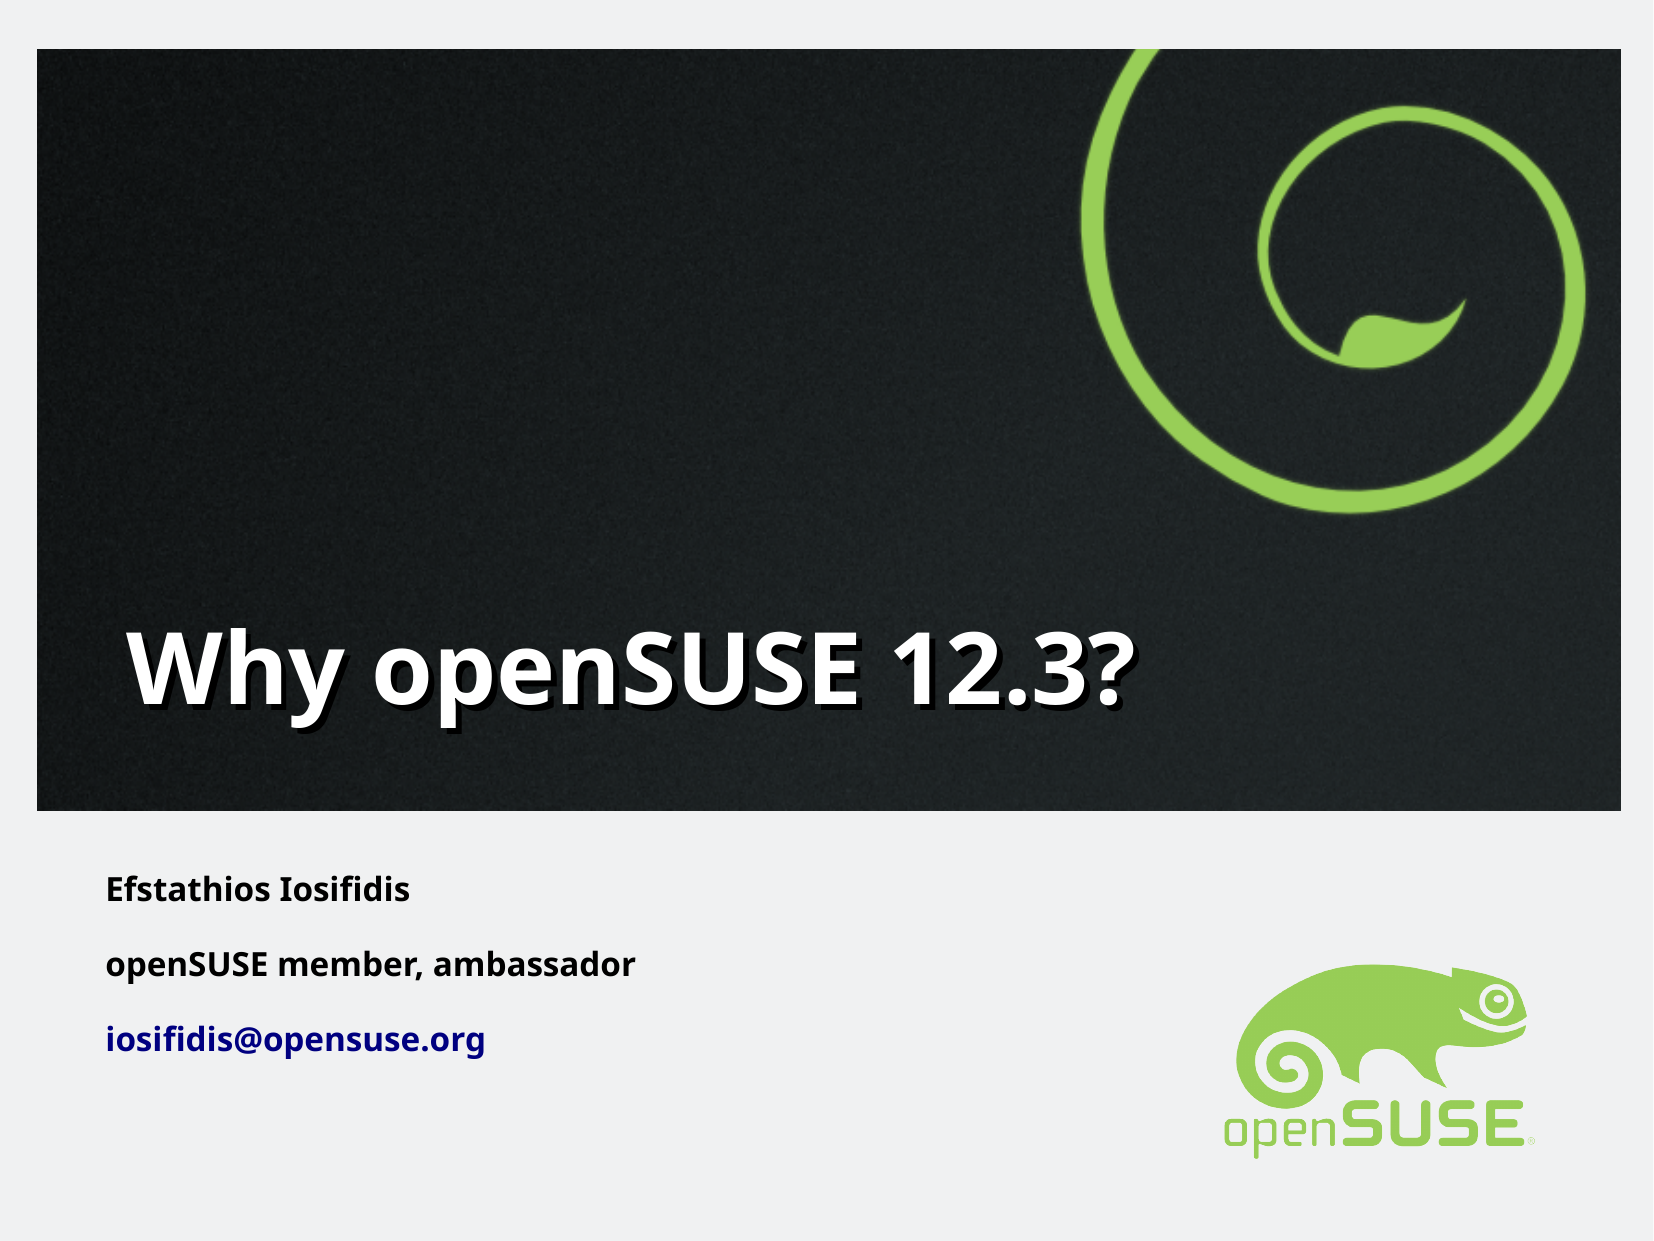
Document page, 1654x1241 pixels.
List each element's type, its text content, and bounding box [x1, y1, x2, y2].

picture [0, 0, 1654, 1241]
list Efstathios Iosifidis openSUSE member, ambassador iosifidis@opensuse.org [105, 866, 1075, 1182]
title Why openSUSE 12.3? [126, 428, 1573, 734]
